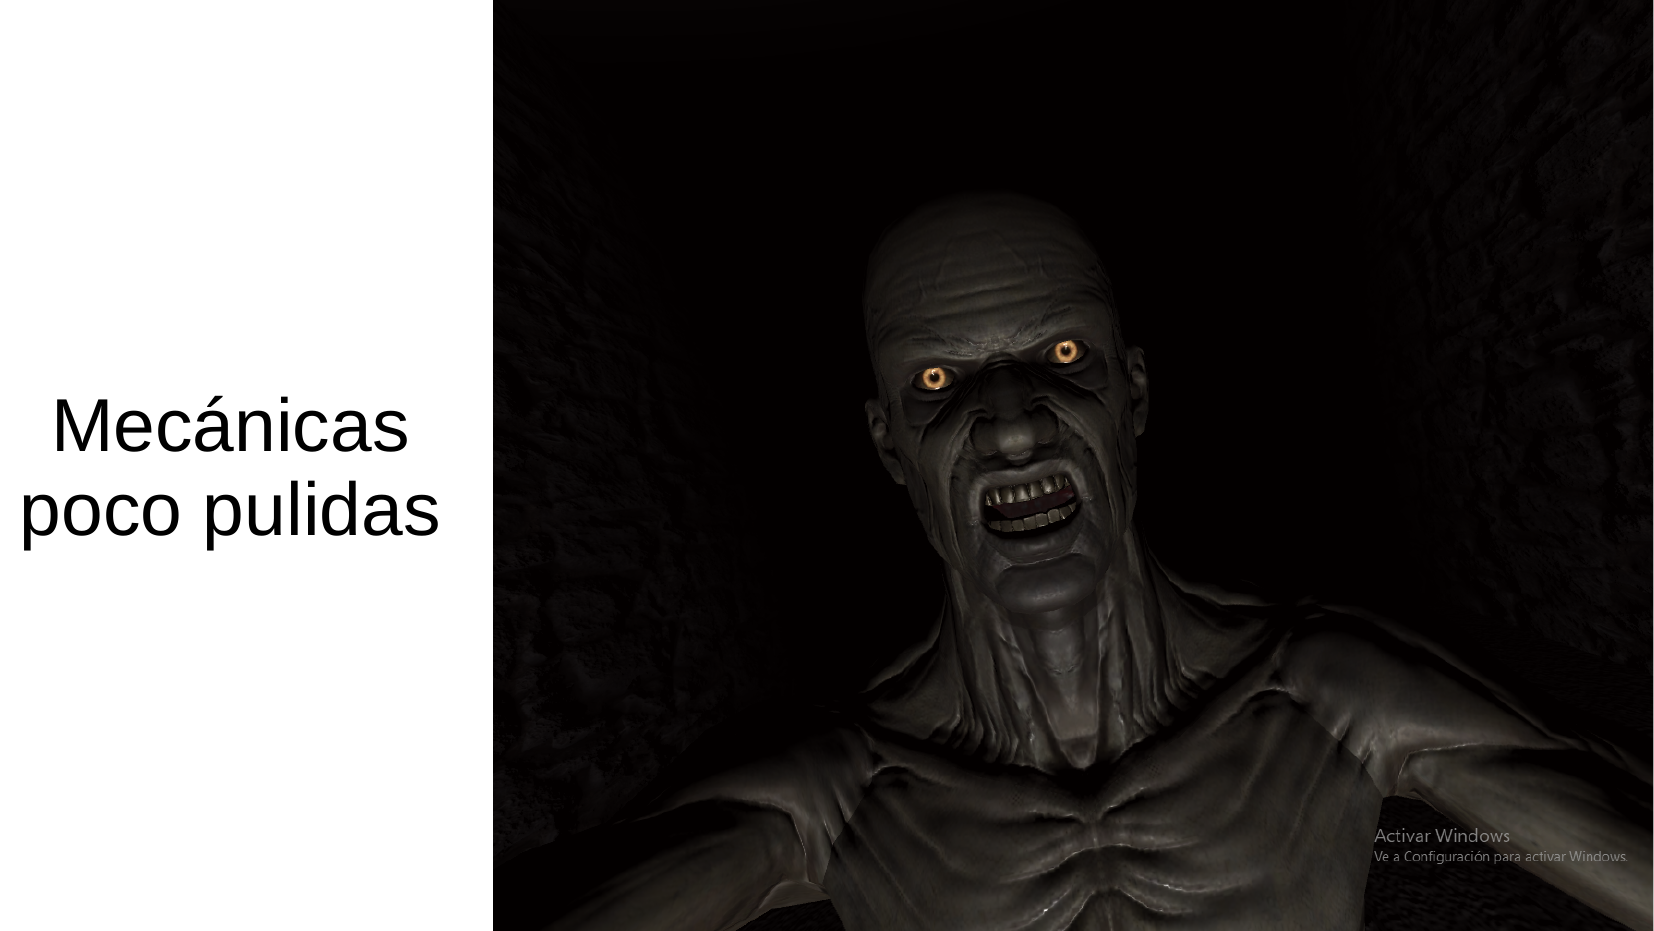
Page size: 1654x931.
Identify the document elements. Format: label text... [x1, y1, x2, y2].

picture [493, 0, 1654, 931]
title Mecánicas poco pulidas [0, 383, 493, 552]
